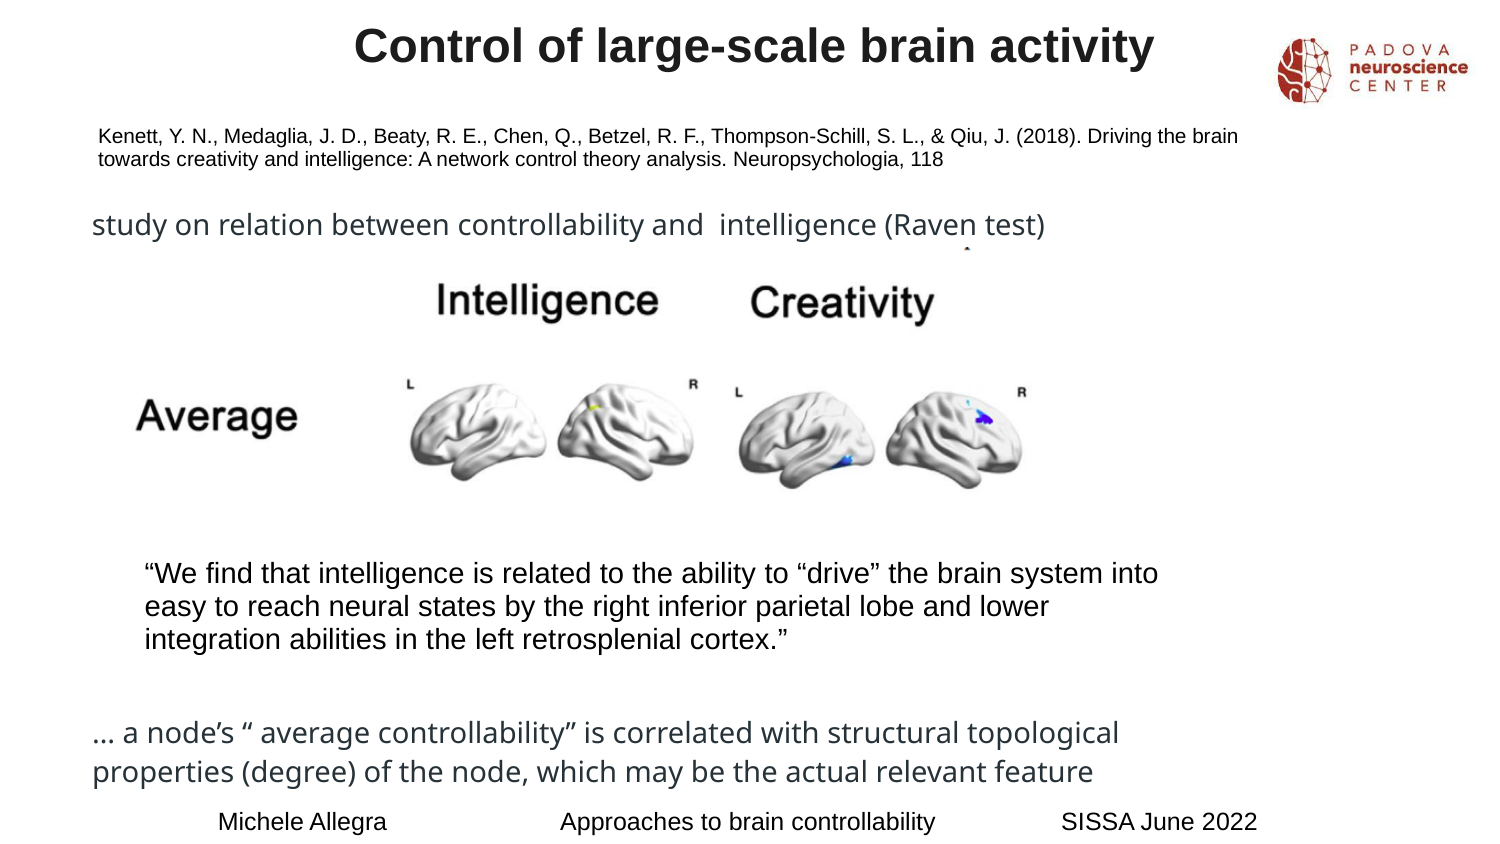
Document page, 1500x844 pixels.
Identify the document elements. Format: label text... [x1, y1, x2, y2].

text_box Michele Allegra Approaches to brain controllability SISSA June 2022 [64, 794, 1415, 844]
text_box study on relation between controllability and intelligence (Raven test) [41, 196, 1158, 279]
text_box “We find that intelligence is related to the ability to “drive” the brain system into easy to reach neural states by the right inferior parietal lobe and lower integration abilities in the left retrosplenial cortex.” [129, 550, 1208, 696]
text_box … a node’s “ average controllability” is correlated with structural topological properties (degree) of the node, which may be the actual relevant feature [41, 704, 1264, 821]
text_box Kenett, Y. N., Medaglia, J. D., Beaty, R. E., Chen, Q., Betzel, R. F., Thompson-Schill, S. L., & Qiu, J. (2018). Driving the brain towards creativity and intelligence: A network control theory analysis. Neuropsychologia, 118 [83, 116, 1276, 182]
text_box Control of large-scale brain activity [74, 0, 1436, 95]
picture [118, 279, 1058, 532]
picture [1268, 10, 1476, 123]
